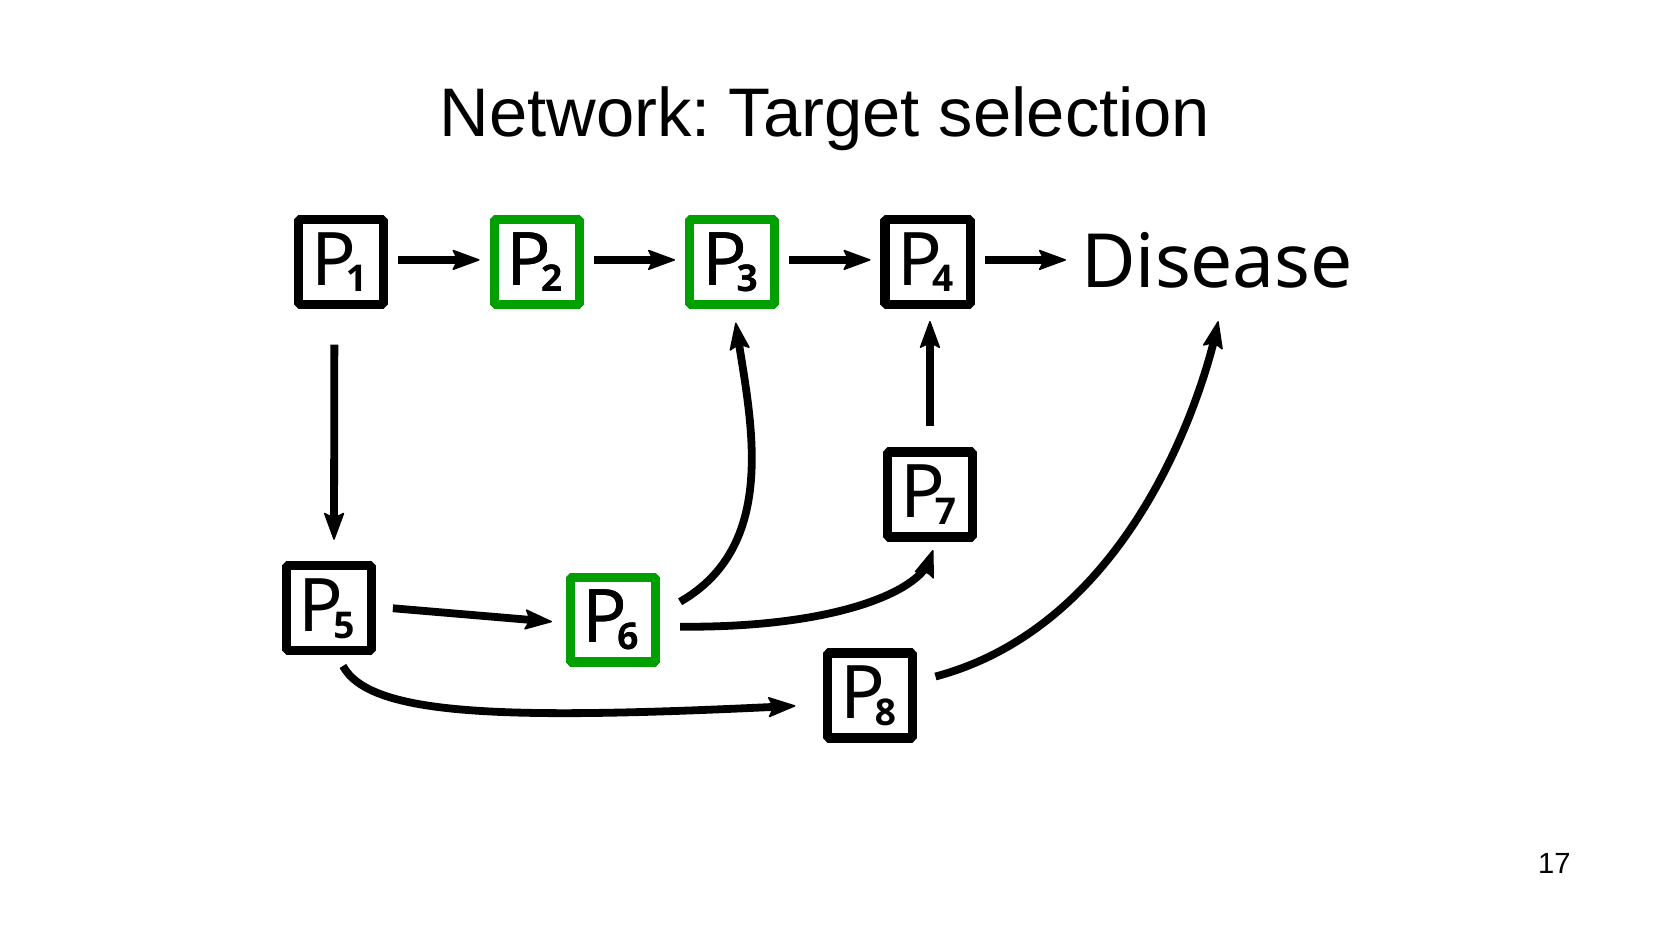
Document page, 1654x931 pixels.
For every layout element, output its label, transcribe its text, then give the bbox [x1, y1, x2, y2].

title Network: Target selection [80, 35, 1571, 191]
picture [280, 184, 1373, 744]
